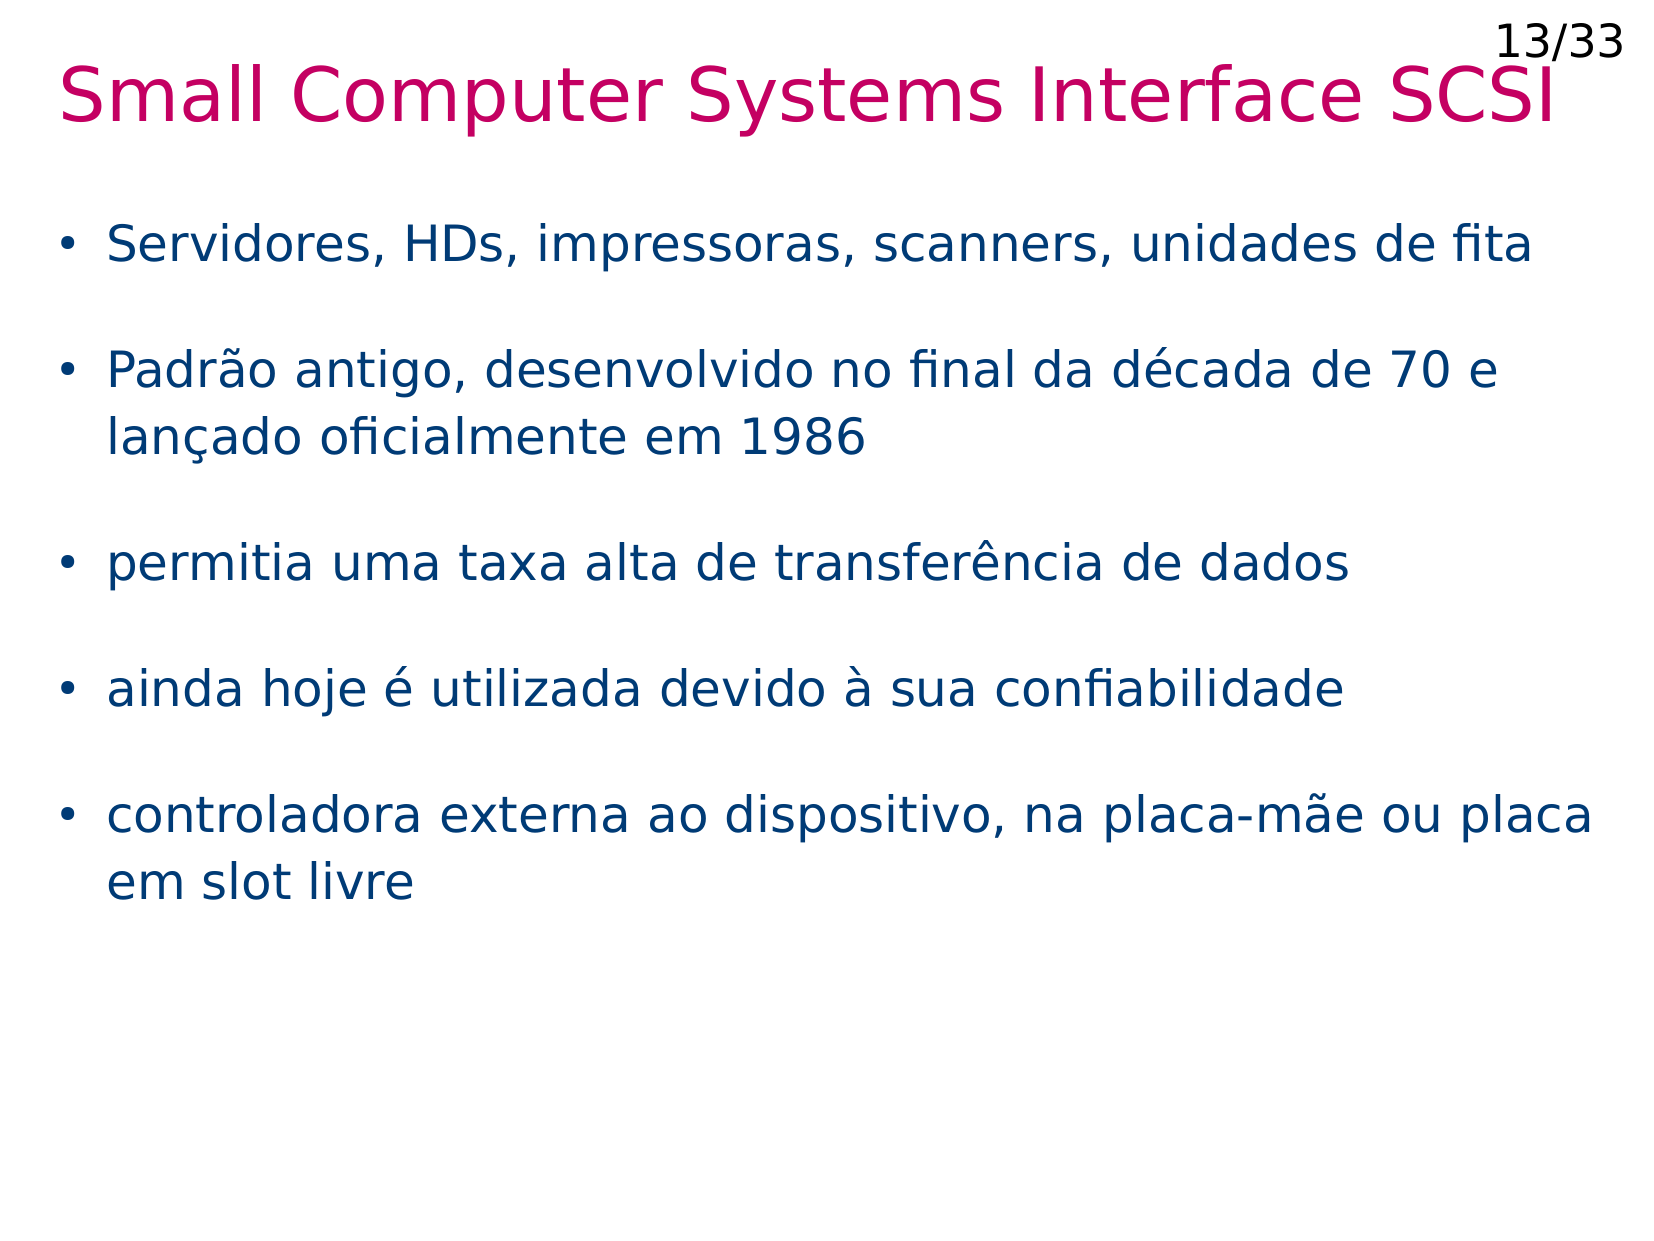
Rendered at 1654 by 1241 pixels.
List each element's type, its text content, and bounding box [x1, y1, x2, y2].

list Servidores, HDs, impressoras, scanners, unidades de fita Padrão antigo, desenvolvido no final da década de 70 e lançado oficialmente em 1986 permitia uma taxa alta de transferência de dados ainda hoje é utilizada devido à sua confiabilidade controladora externa ao dispositivo, na placa-mãe ou placa em slot livre [59, 206, 1625, 1211]
title Small Computer Systems Interface SCSI [59, 29, 1625, 148]
